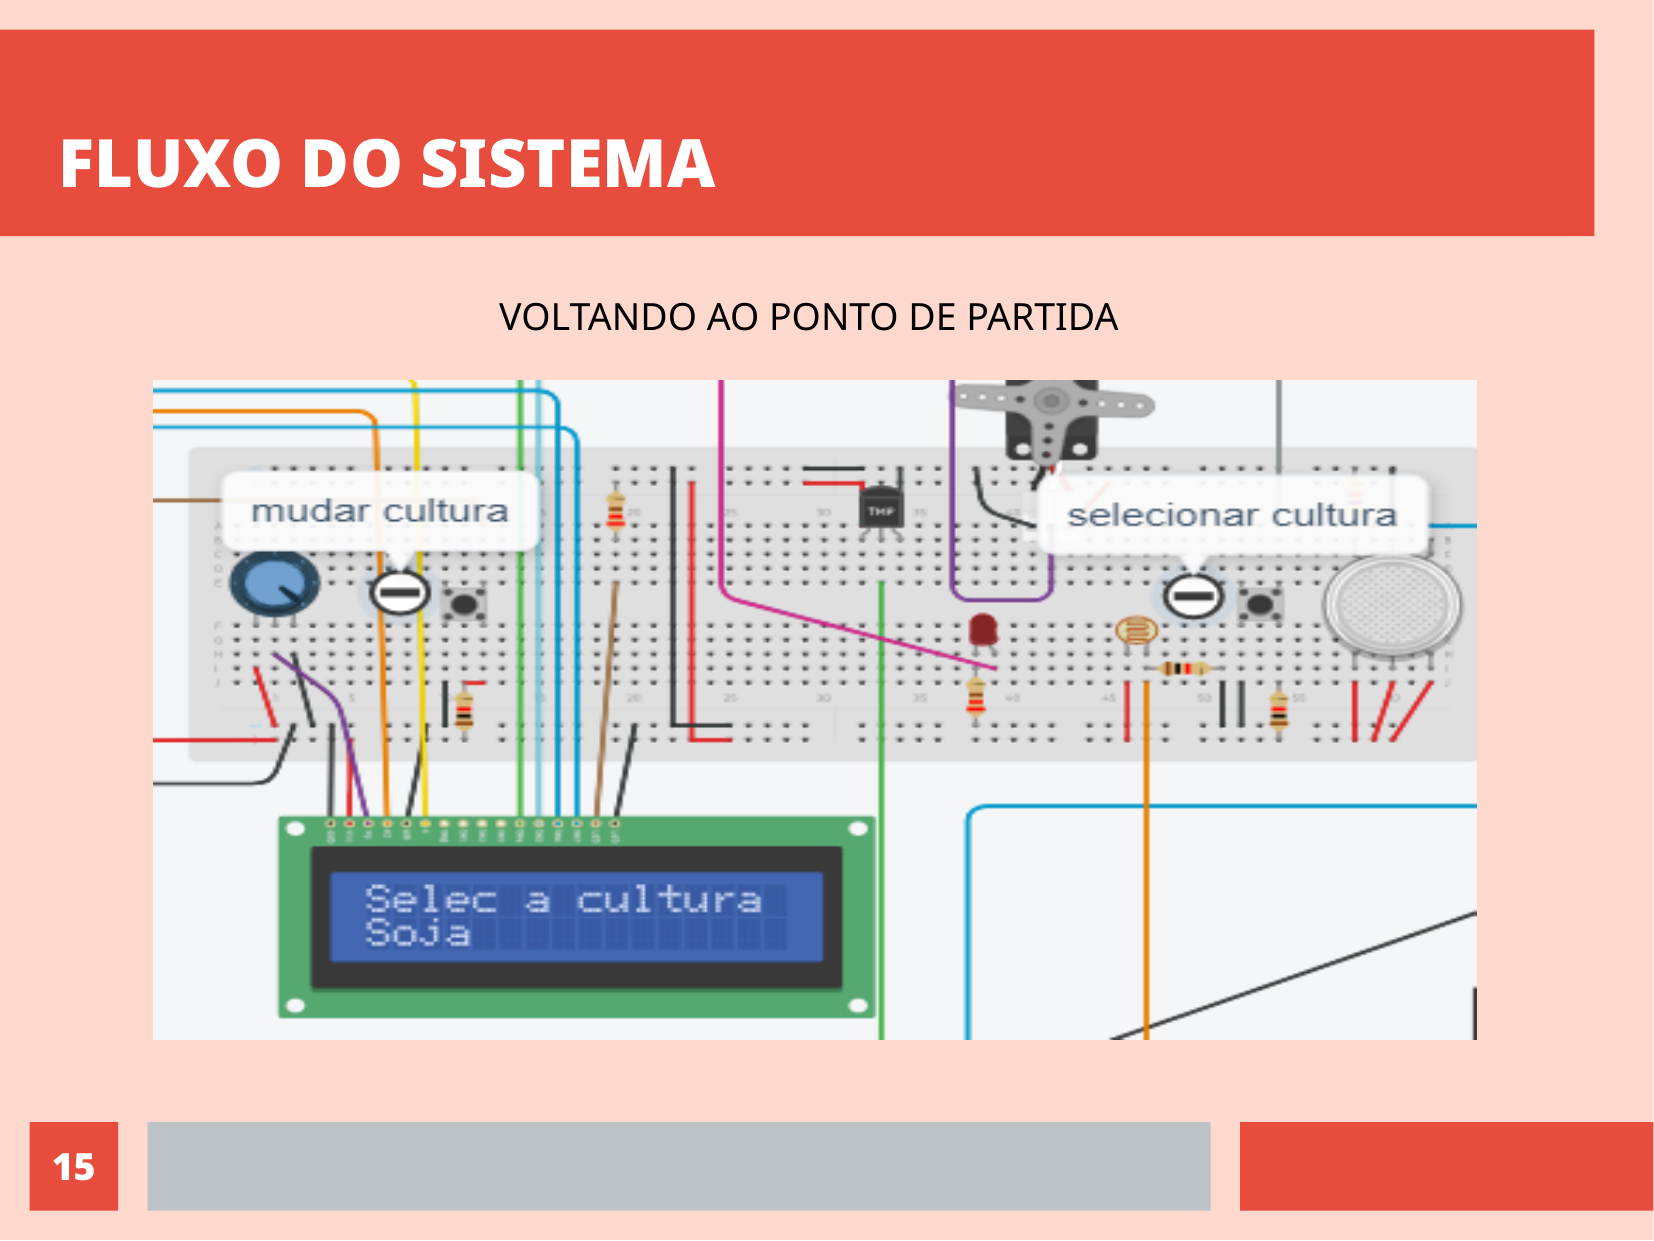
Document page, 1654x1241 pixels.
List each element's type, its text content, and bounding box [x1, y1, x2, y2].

text_box VOLTANDO AO PONTO DE PARTIDA [236, 283, 1382, 352]
picture [153, 380, 1477, 1040]
title FLUXO DO SISTEMA [59, 59, 1595, 207]
